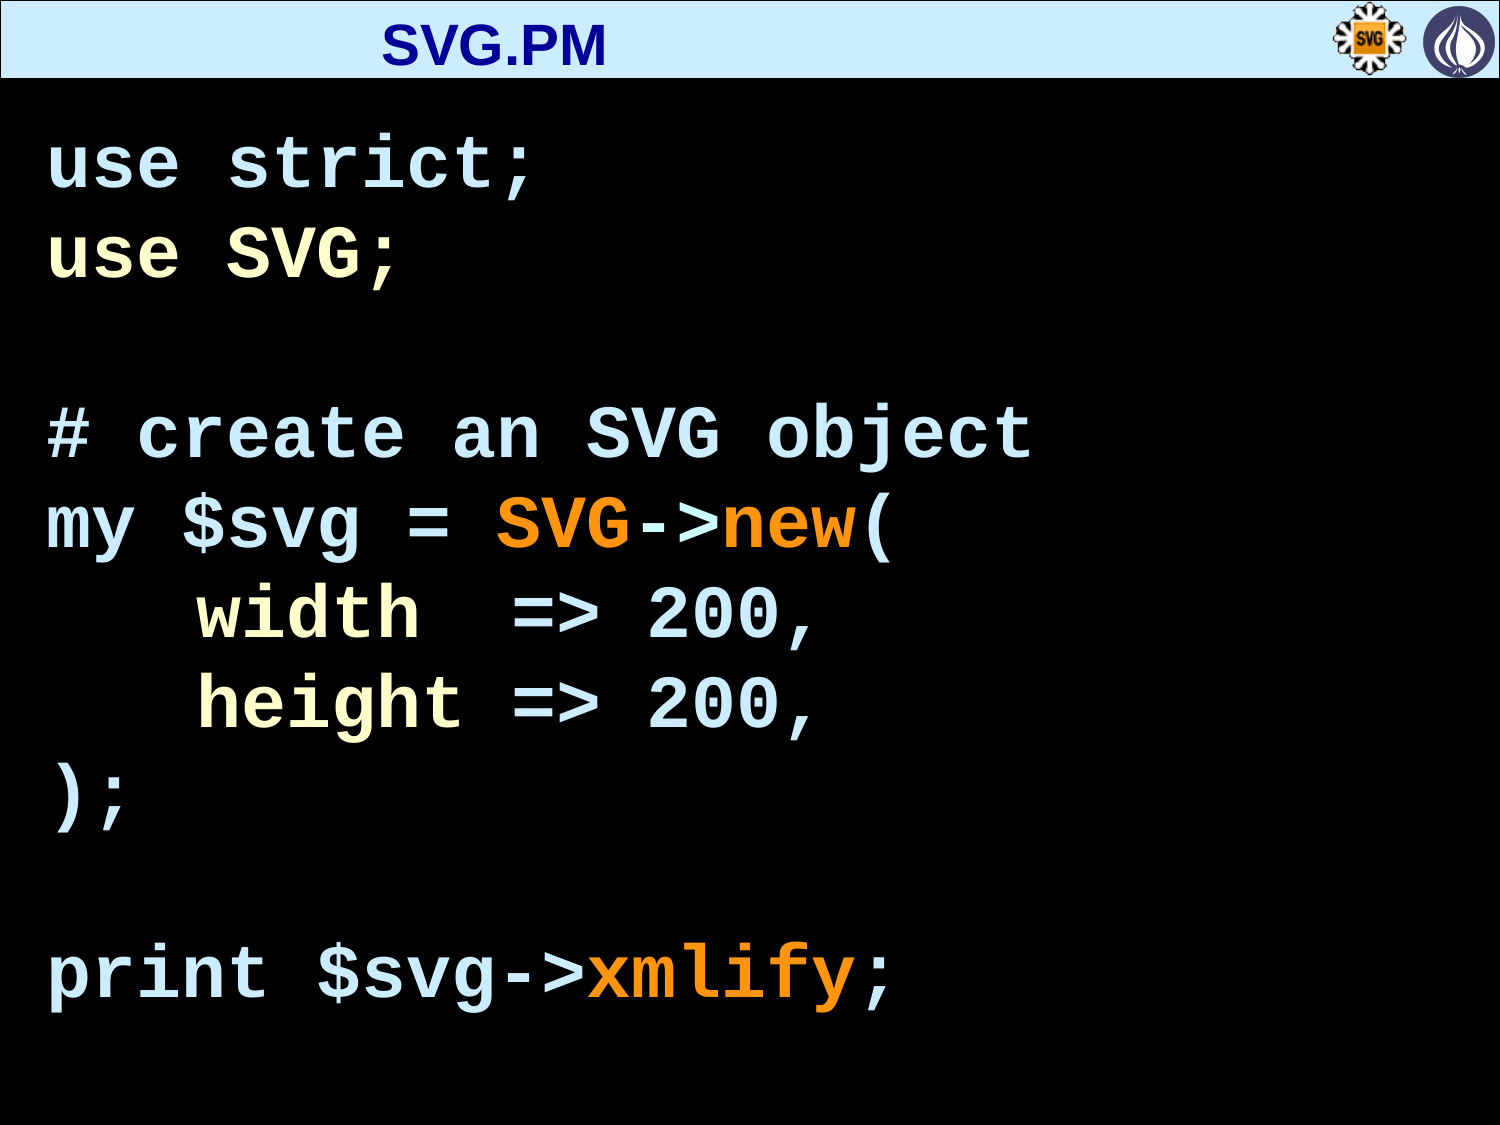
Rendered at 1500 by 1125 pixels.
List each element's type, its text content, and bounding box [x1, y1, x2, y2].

picture [1328, 0, 1412, 79]
text_box use strict; use SVG; # create an SVG object my $svg = SVG->new( width => 200, height => 200, ); print $svg->xmlify; [31, 104, 1388, 1021]
text_box [623, 0, 1328, 79]
picture [1423, 6, 1495, 78]
text_box SVG.PM [366, 0, 623, 85]
text_box [1412, 0, 1500, 79]
text_box [0, 0, 366, 79]
